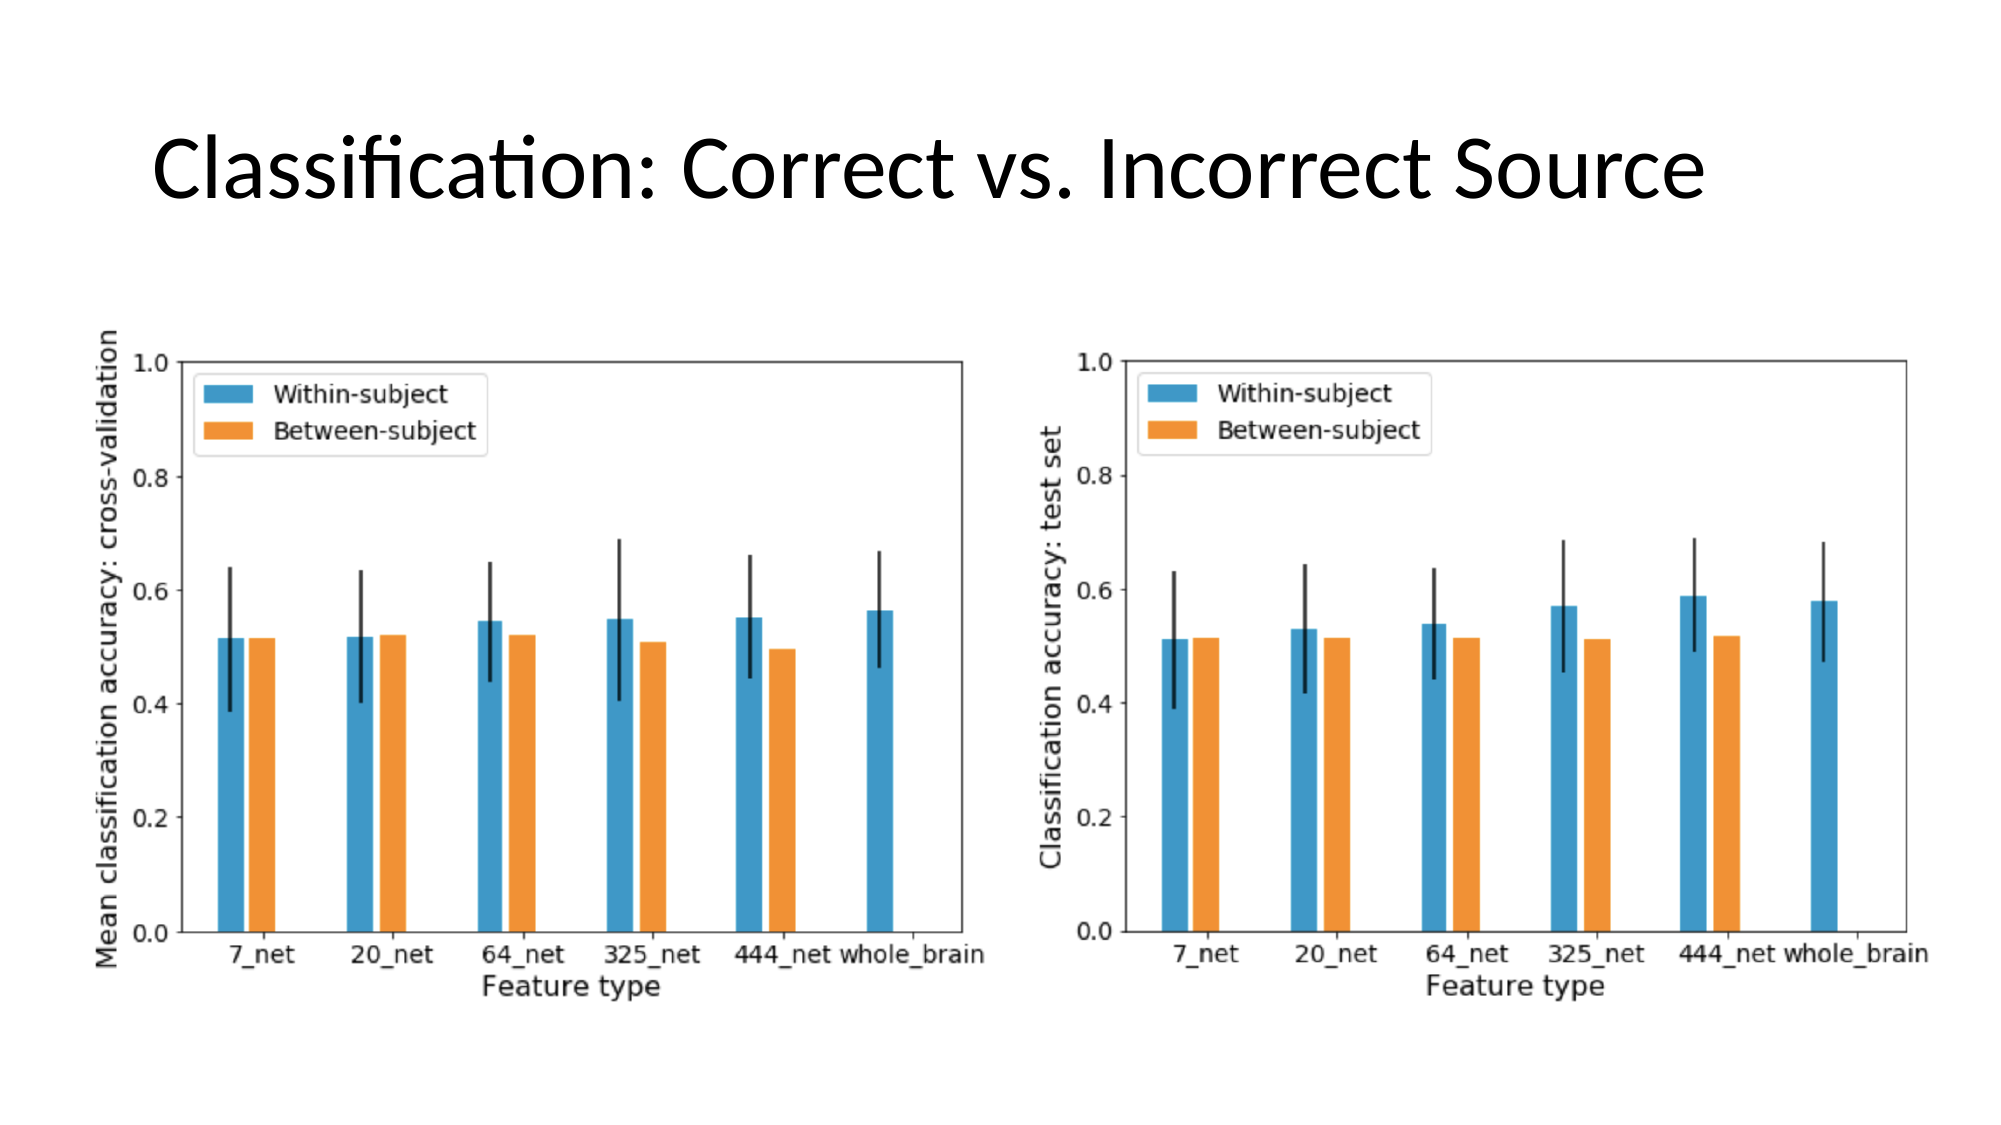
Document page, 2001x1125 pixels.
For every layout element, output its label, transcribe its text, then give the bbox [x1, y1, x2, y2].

title Classification: Correct vs. Incorrect Source [137, 59, 1863, 278]
picture [55, 303, 1968, 1027]
